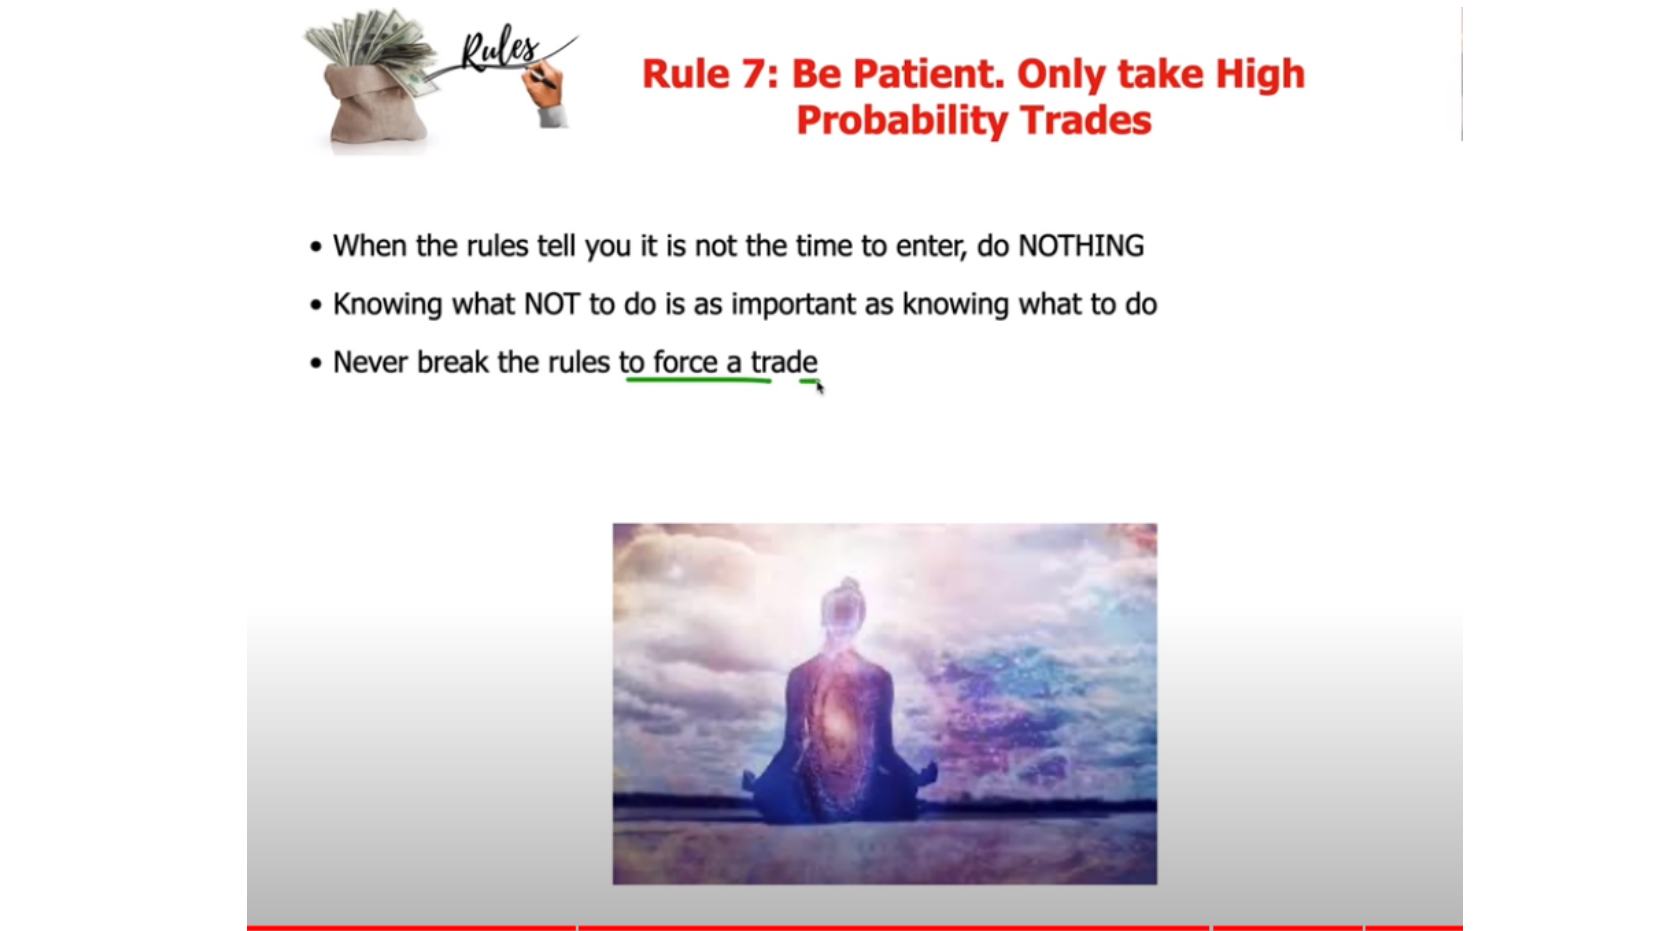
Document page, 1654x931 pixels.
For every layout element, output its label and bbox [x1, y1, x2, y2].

picture [247, 7, 1463, 931]
